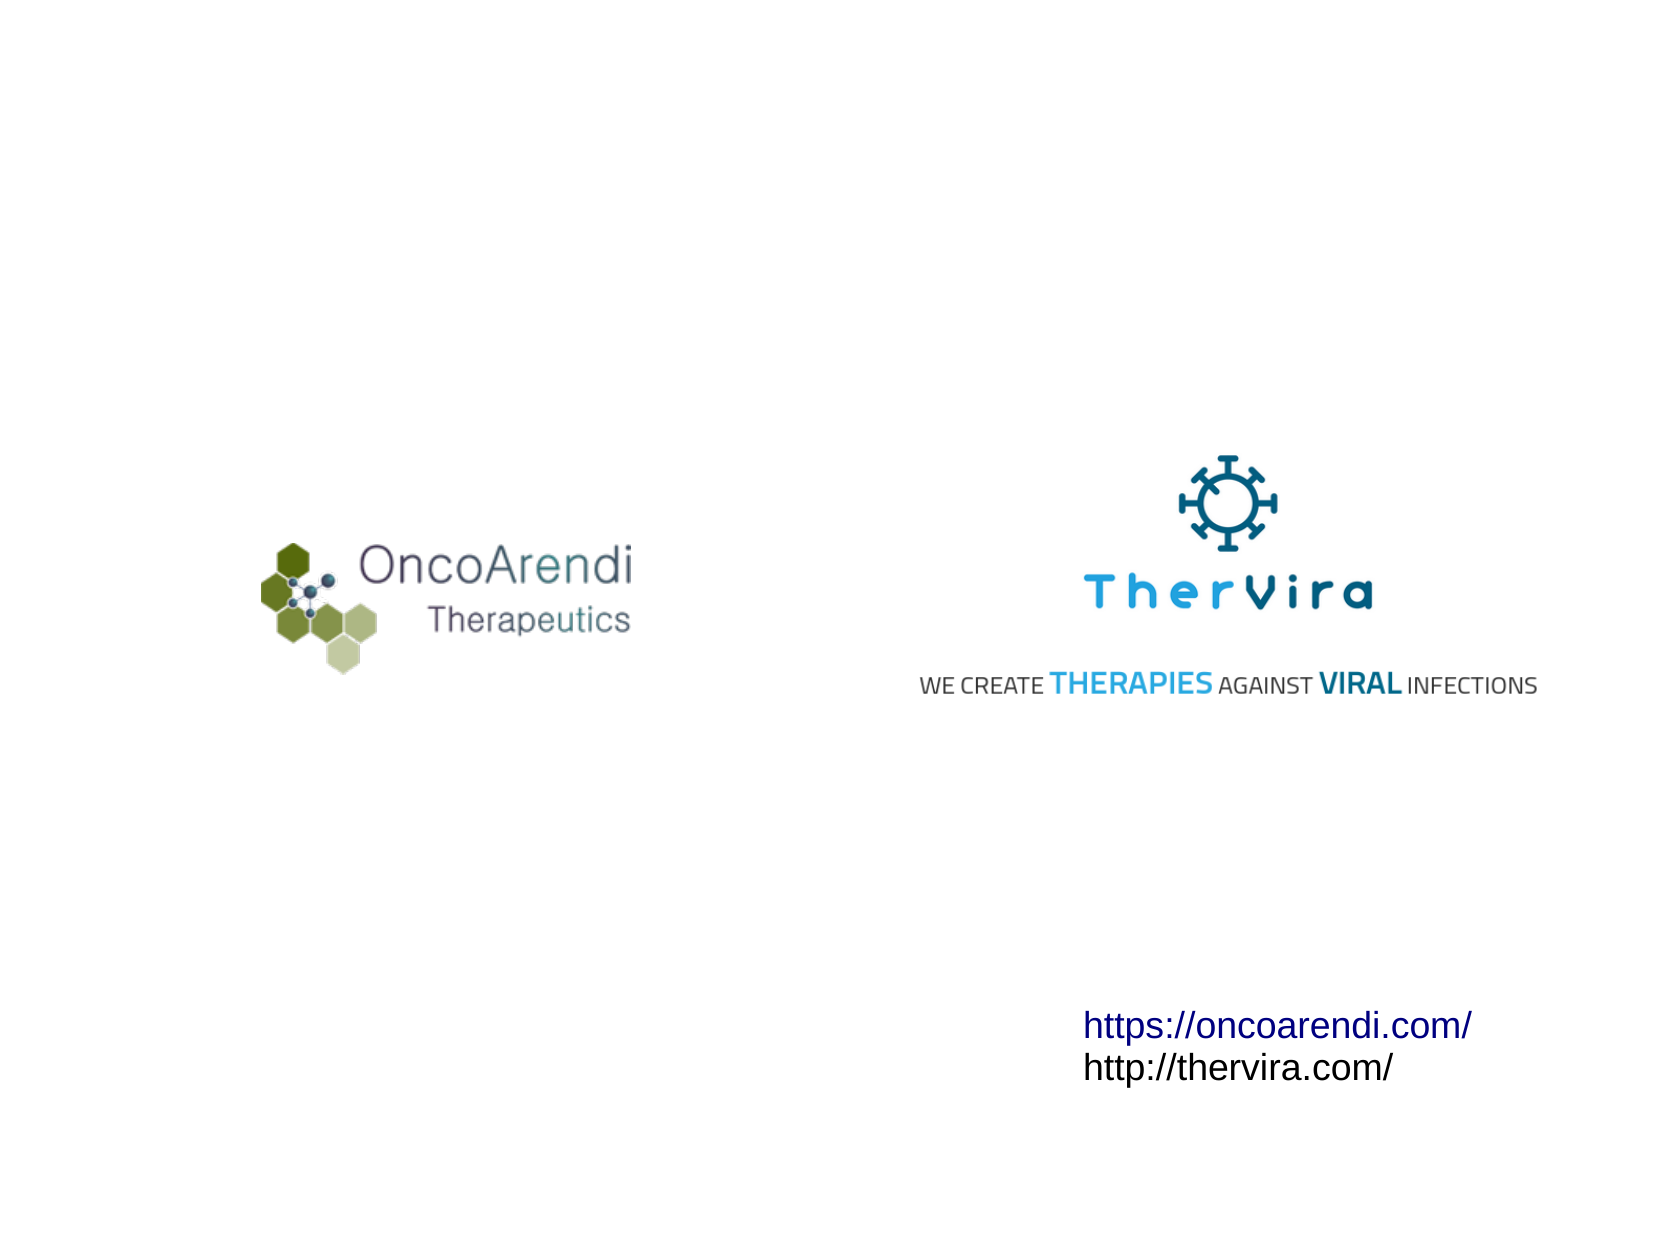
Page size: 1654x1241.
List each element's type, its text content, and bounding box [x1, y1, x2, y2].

picture [912, 449, 1543, 706]
picture [261, 543, 631, 676]
text_box https://oncoarendi.com/ http://thervira.com/ [1068, 997, 1488, 1097]
